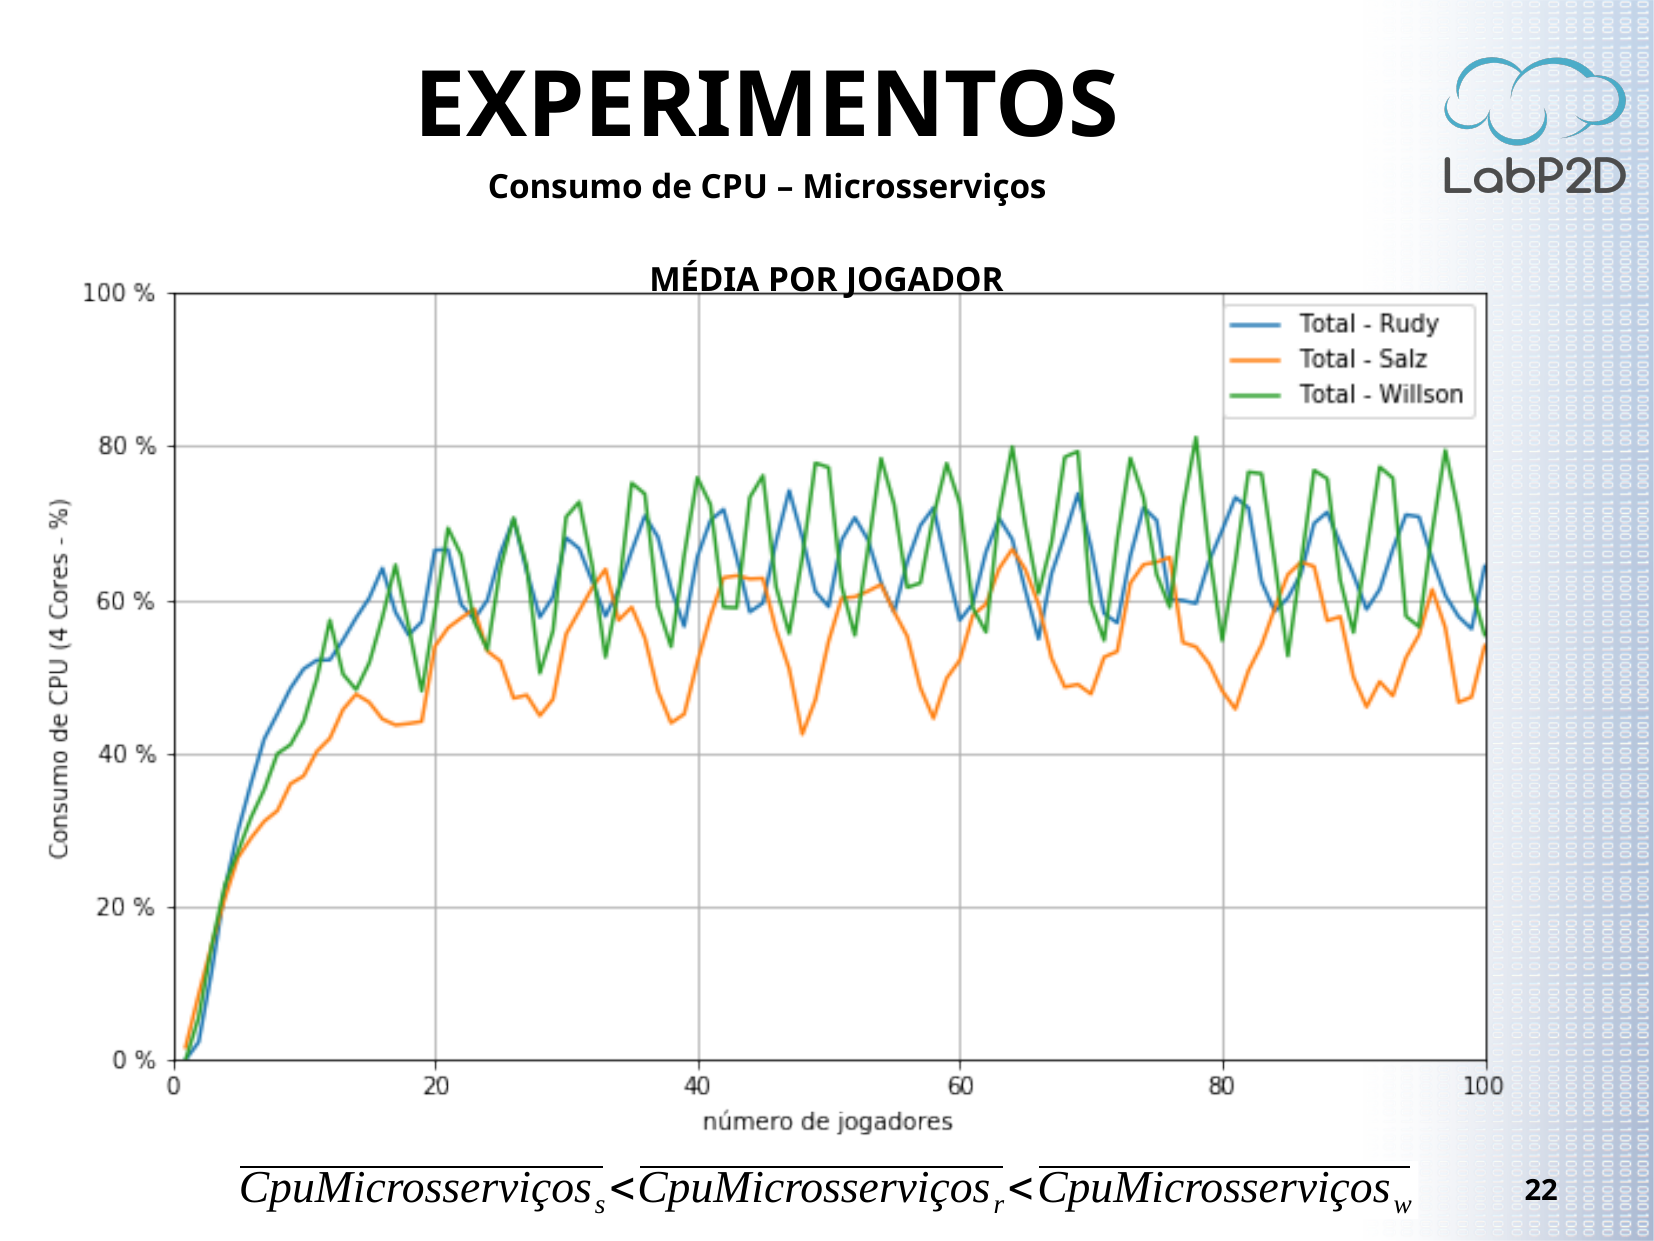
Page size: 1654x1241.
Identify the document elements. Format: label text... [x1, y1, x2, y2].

title EXPERIMENTOS Consumo de CPU – Microsserviços [82, 19, 1453, 227]
text_box MÉDIA POR JOGADOR [543, 248, 1111, 302]
chart [232, 1161, 1419, 1219]
picture [33, 1, 1654, 1240]
